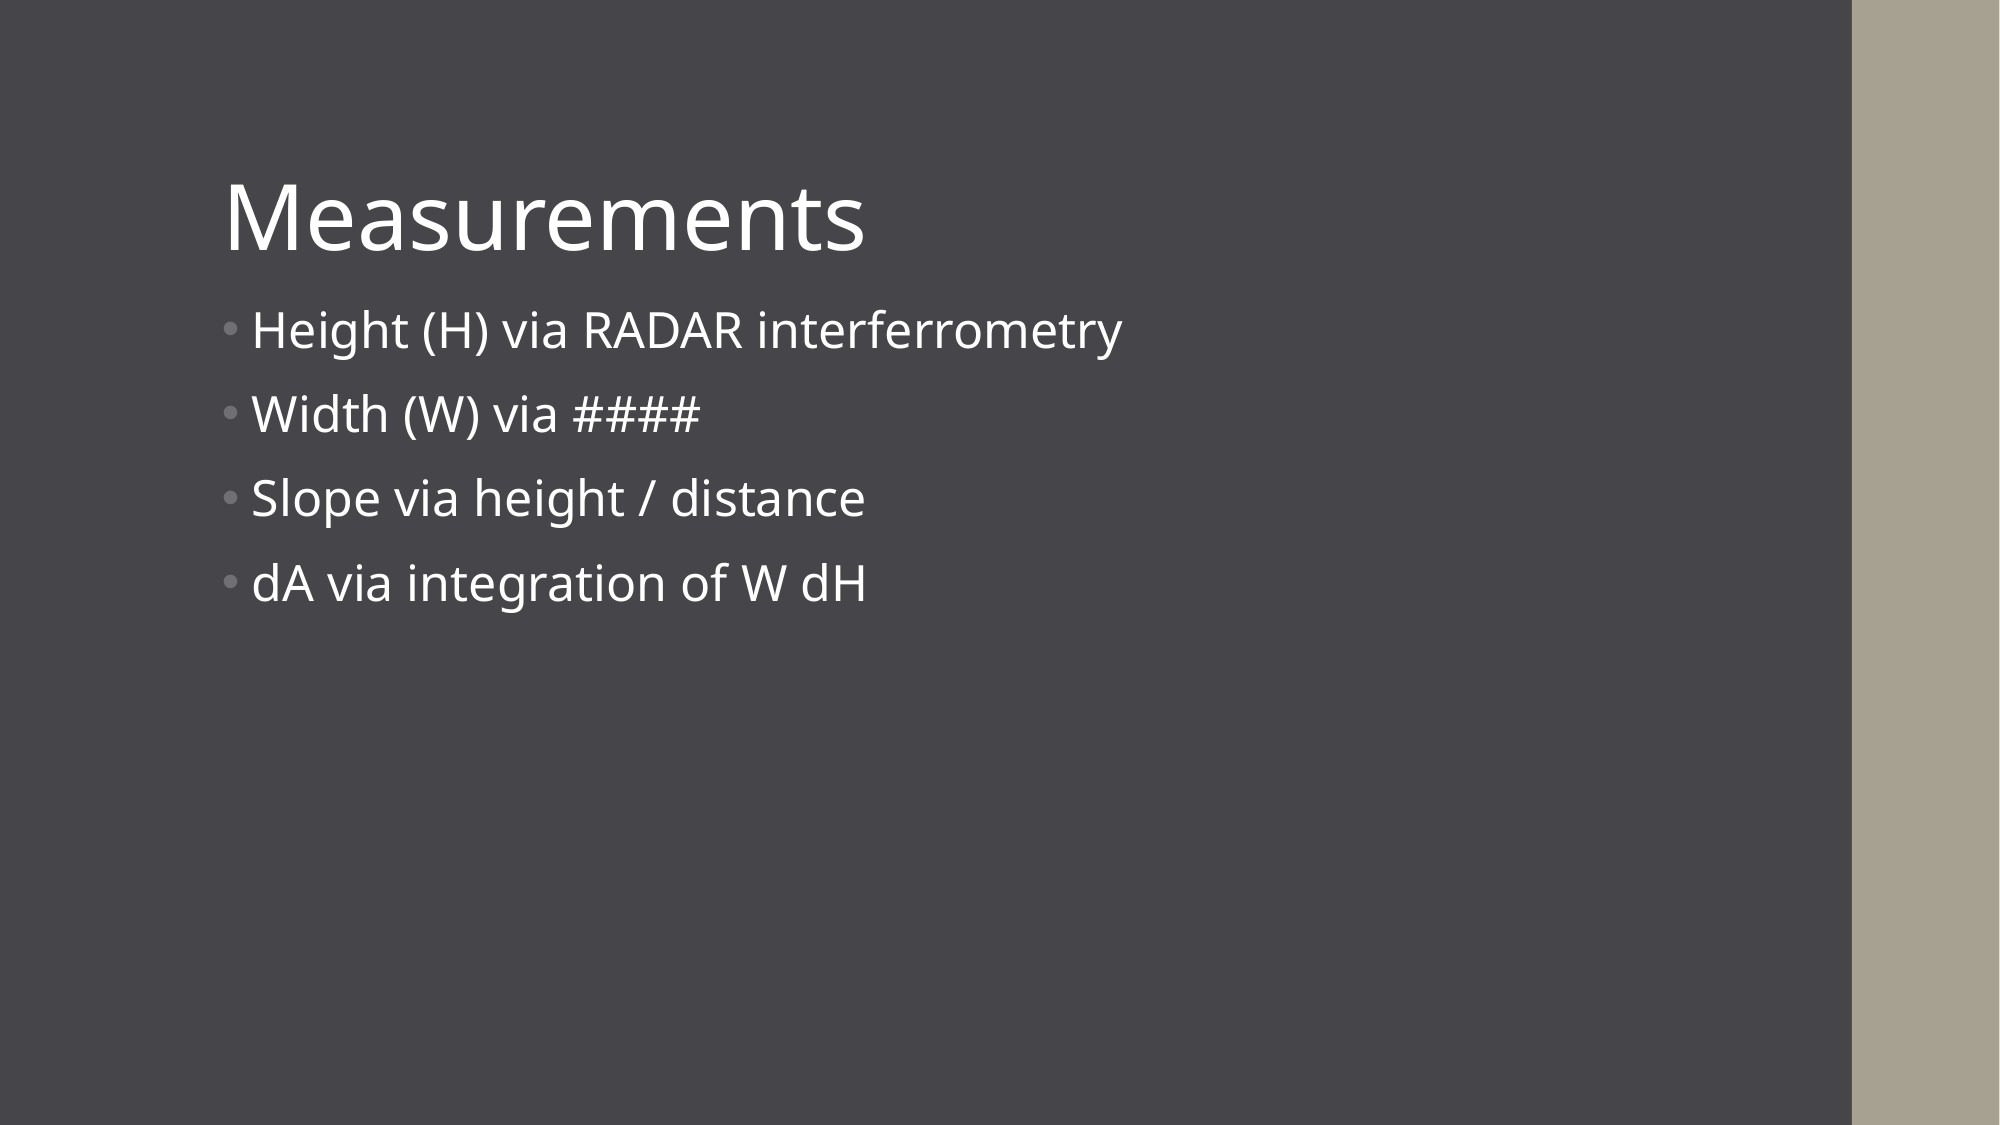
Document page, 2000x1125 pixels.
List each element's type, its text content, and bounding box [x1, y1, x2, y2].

title Measurements [206, 60, 1797, 278]
list Height (H) via RADAR interferrometry Width (W) via #### Slope via height / distance dA via integration of W dH [206, 299, 1617, 1014]
